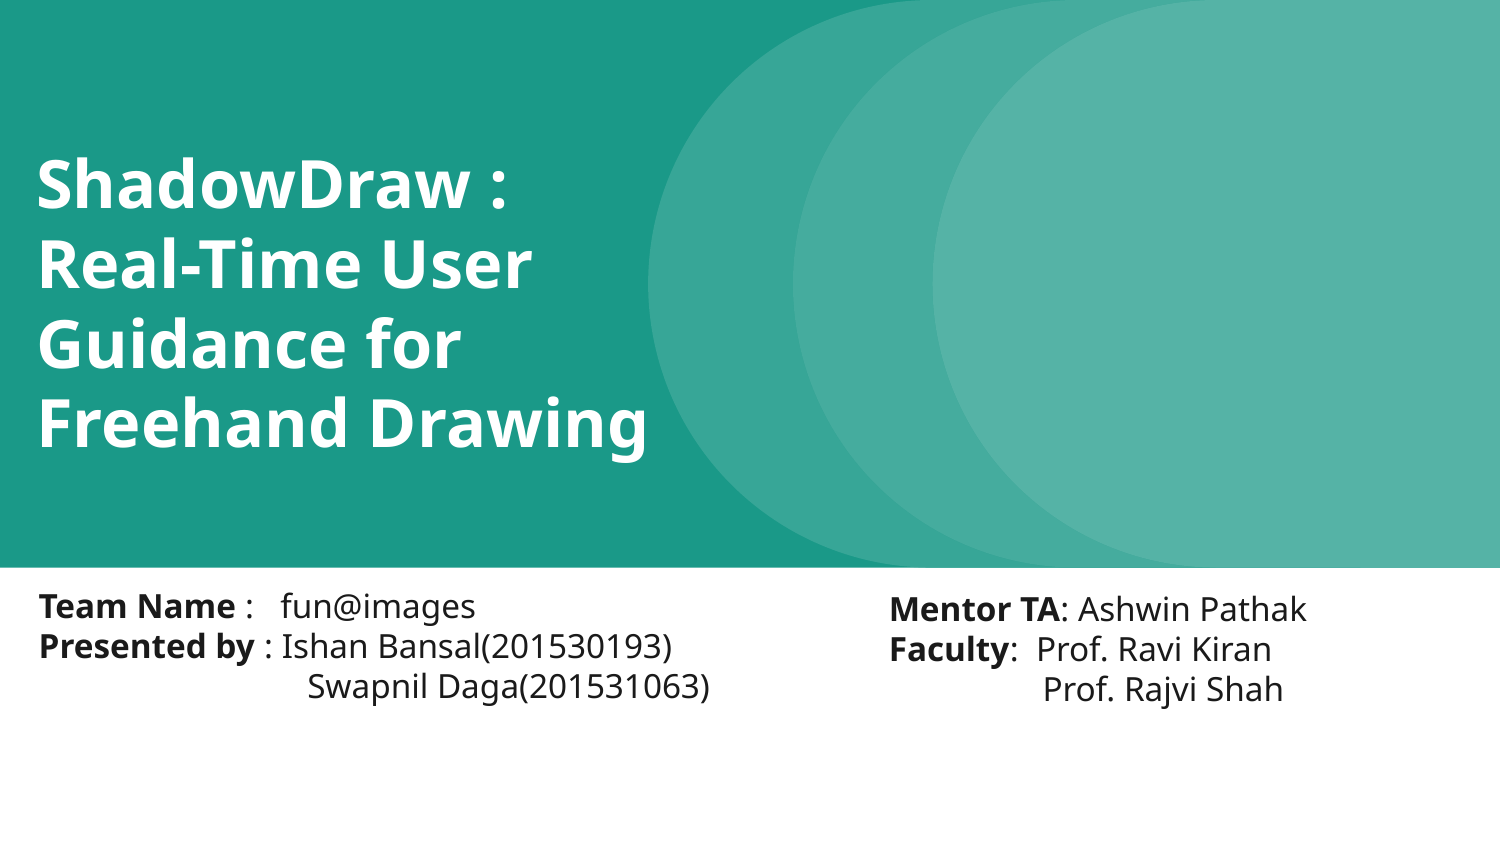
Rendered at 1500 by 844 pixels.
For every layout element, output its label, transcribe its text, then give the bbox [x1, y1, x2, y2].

text_box Mentor TA: Ashwin Pathak Faculty: Prof. Ravi Kiran Prof. Rajvi Shah [874, 573, 1466, 751]
title ShadowDraw : Real-Time User Guidance for Freehand Drawing [21, 10, 671, 477]
subtitle Team Name : fun@images Presented by : Ishan Bansal(201530193) Swapnil Daga(201531063) [23, 570, 827, 804]
